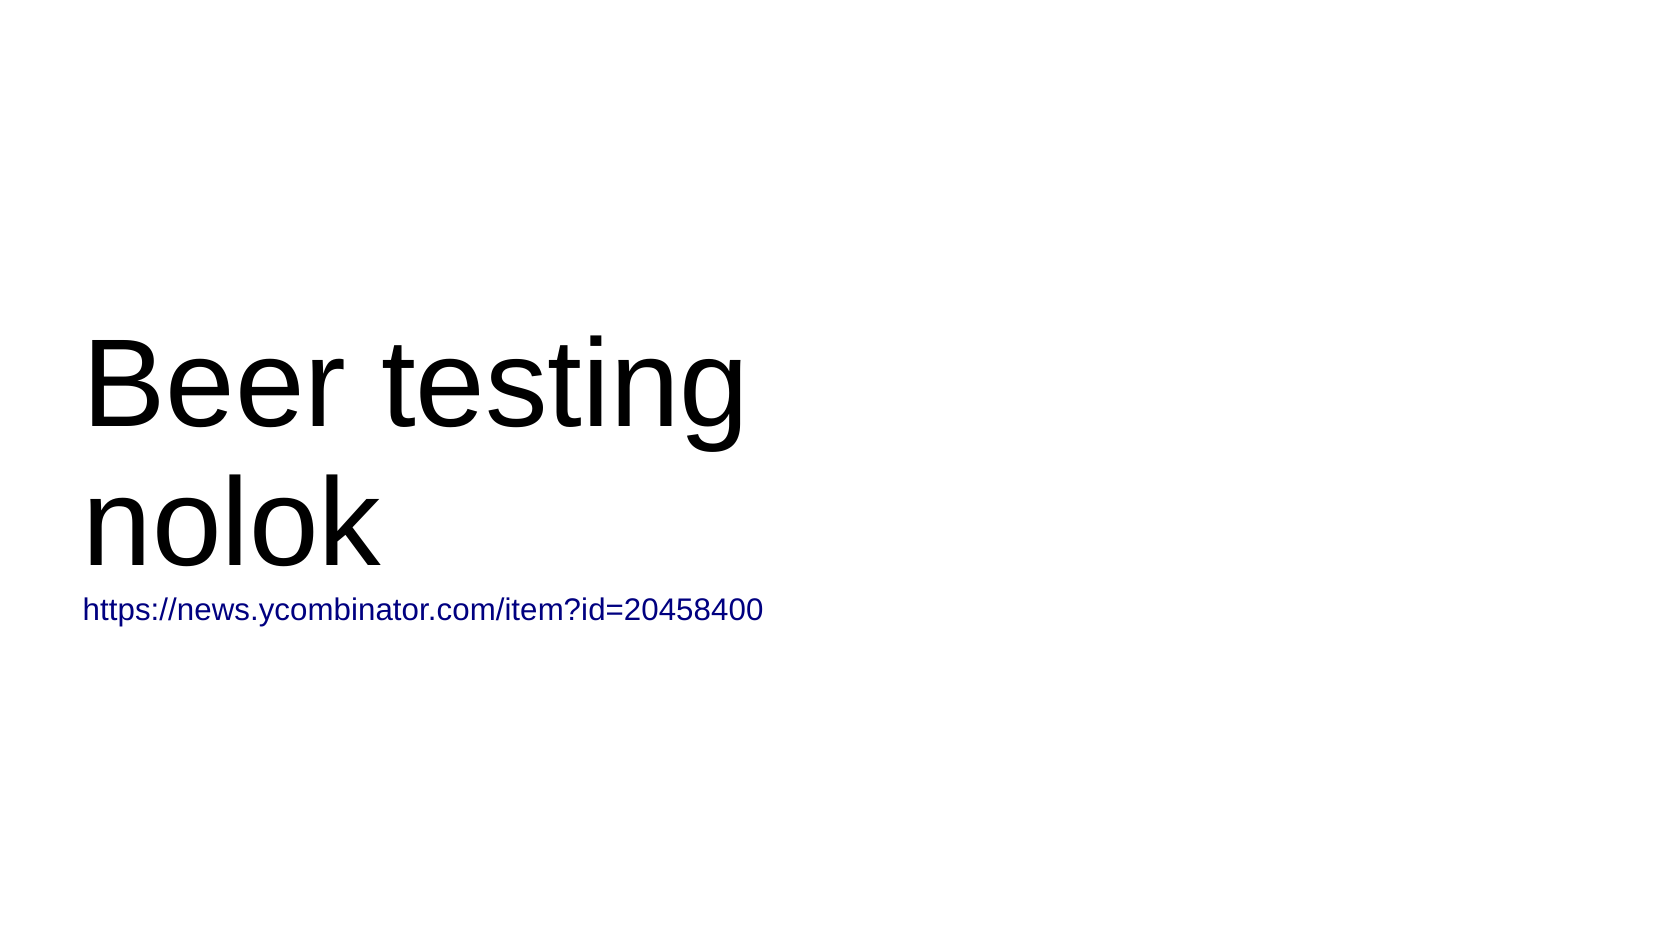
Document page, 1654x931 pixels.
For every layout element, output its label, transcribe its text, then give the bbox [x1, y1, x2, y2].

subtitle Beer testing nolok https://news.ycombinator.com/item?id=20458400 [82, 217, 1571, 758]
